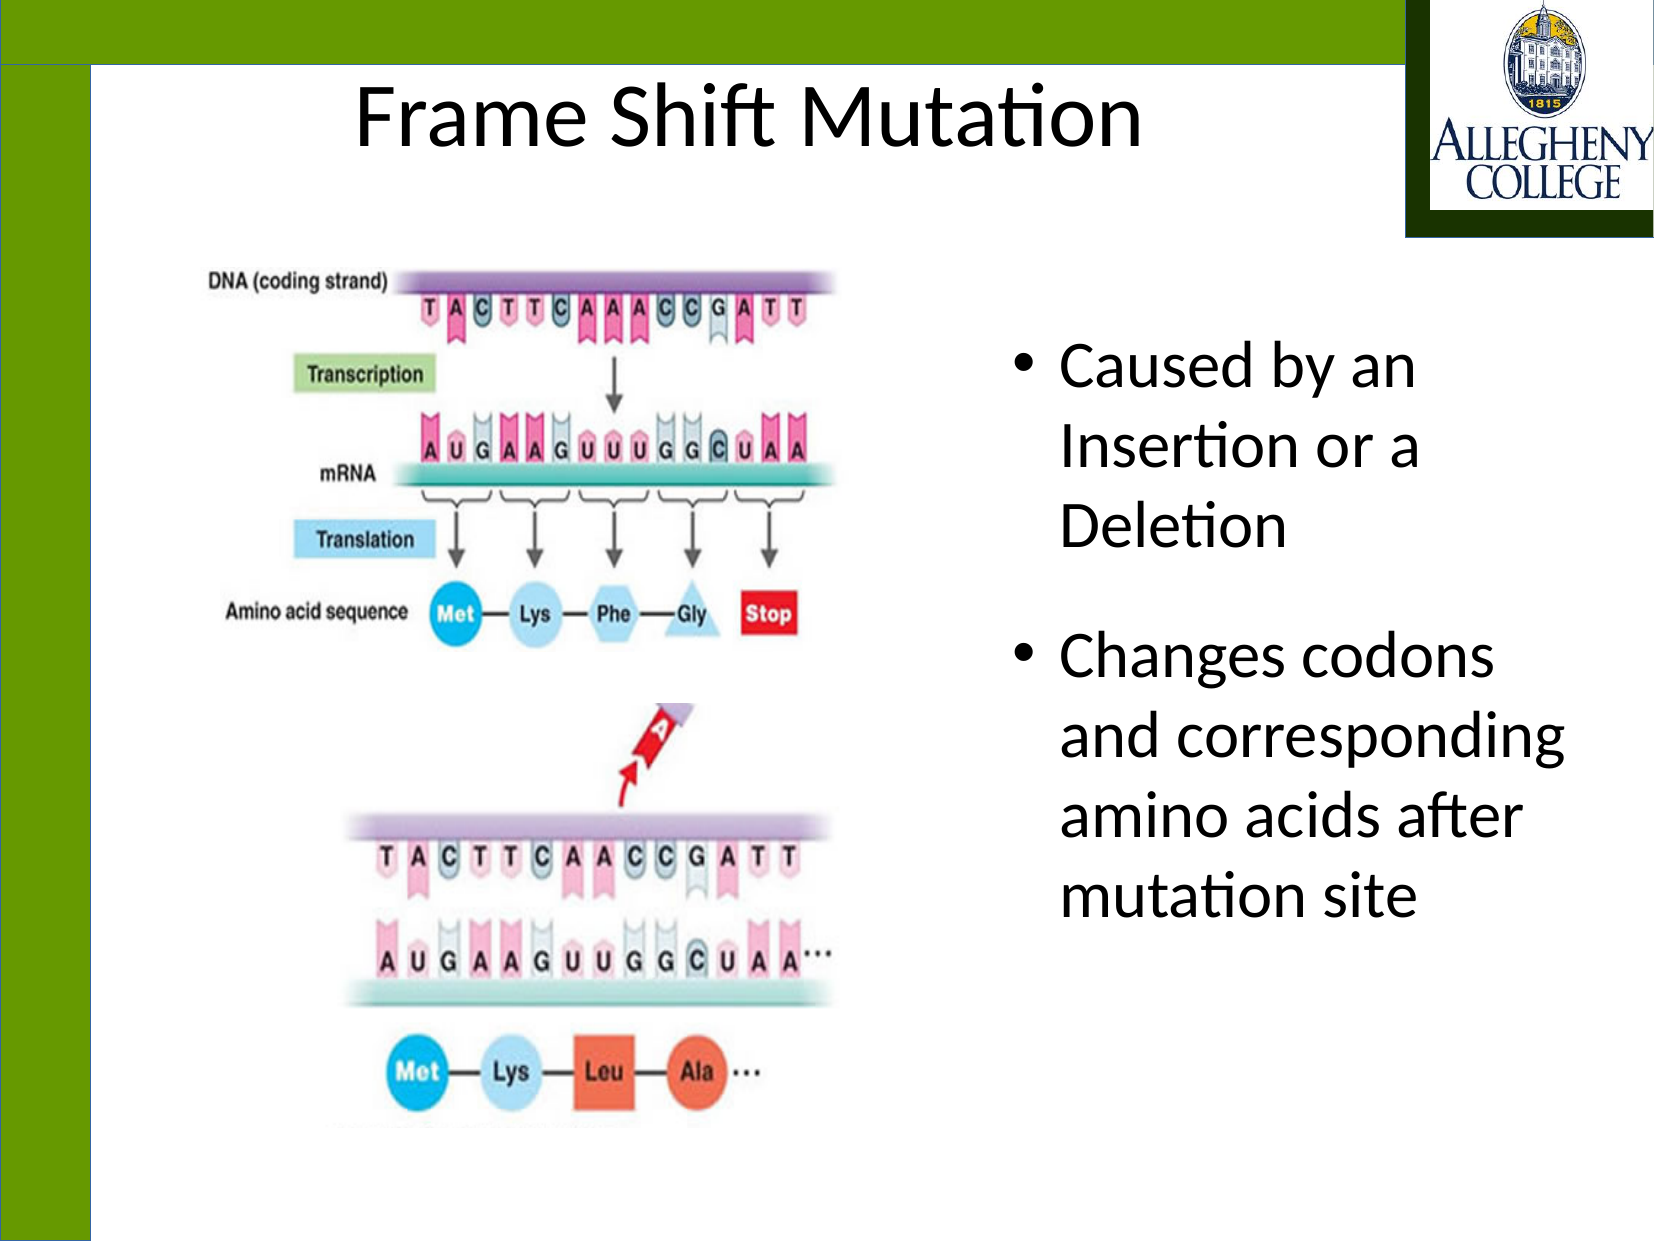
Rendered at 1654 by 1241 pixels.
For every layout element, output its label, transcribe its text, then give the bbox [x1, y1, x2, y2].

text_box Caused by an Insertion or a Deletion Changes codons and corresponding amino acids after mutation site [997, 313, 1616, 939]
picture [283, 703, 874, 1128]
text_box [0, 0, 1654, 1241]
title Frame Shift Mutation [91, 65, 1405, 204]
picture [1430, 0, 1654, 210]
picture [182, 267, 866, 652]
